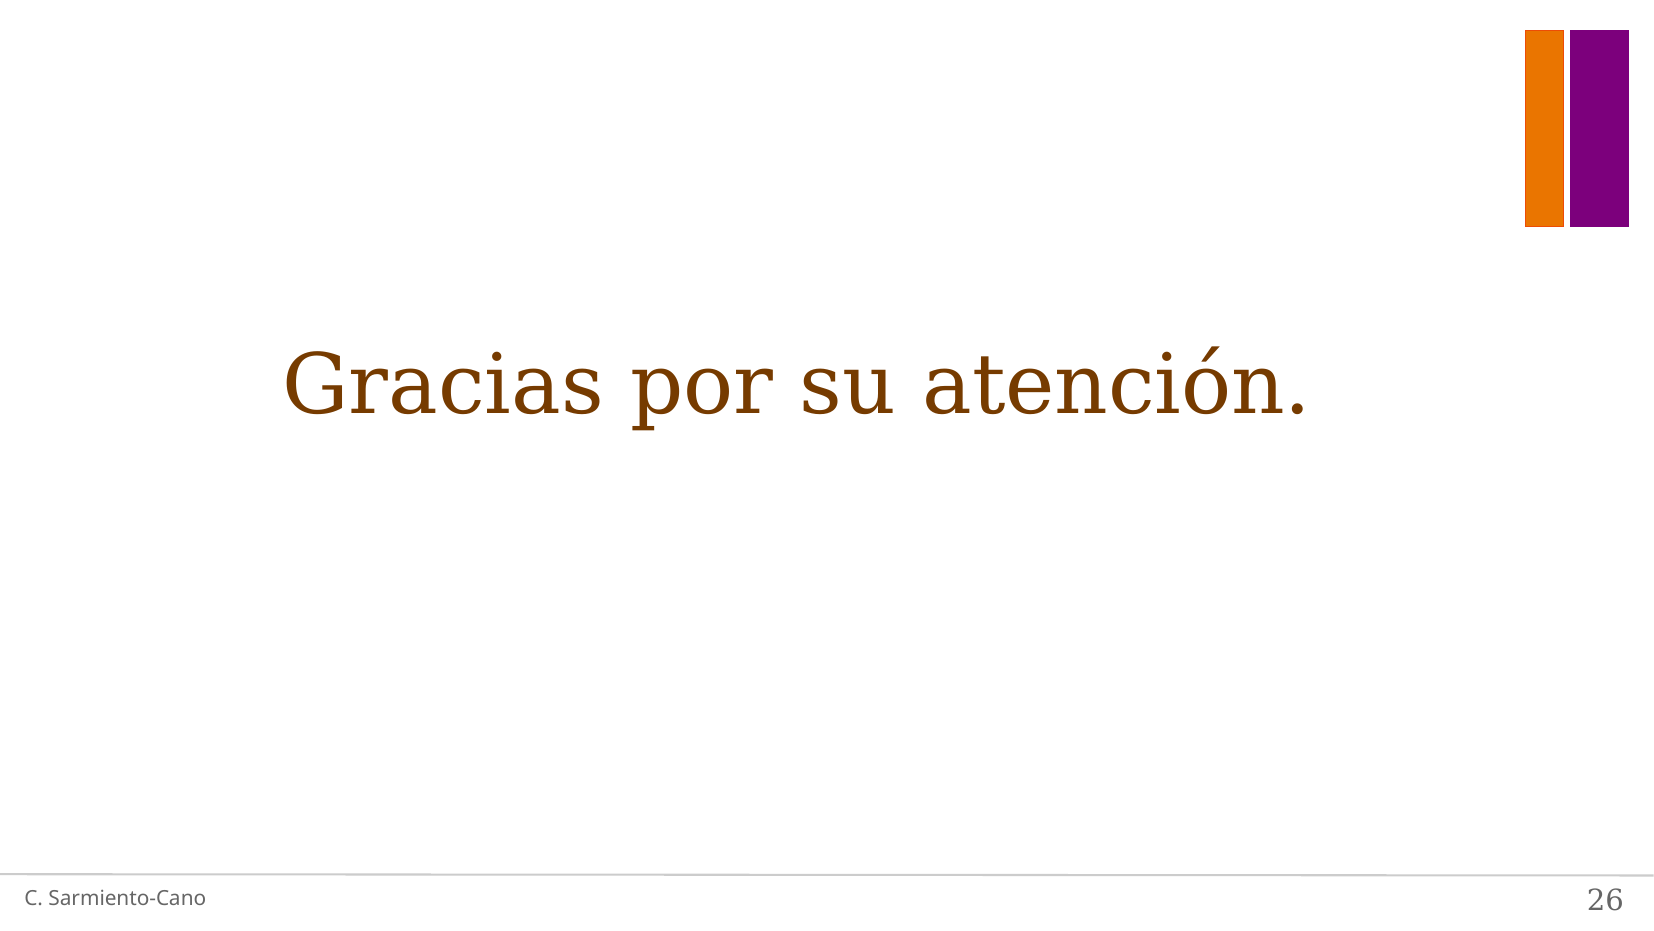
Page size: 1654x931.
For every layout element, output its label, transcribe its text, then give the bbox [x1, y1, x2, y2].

text_box Gracias por su atención. [267, 329, 1352, 539]
